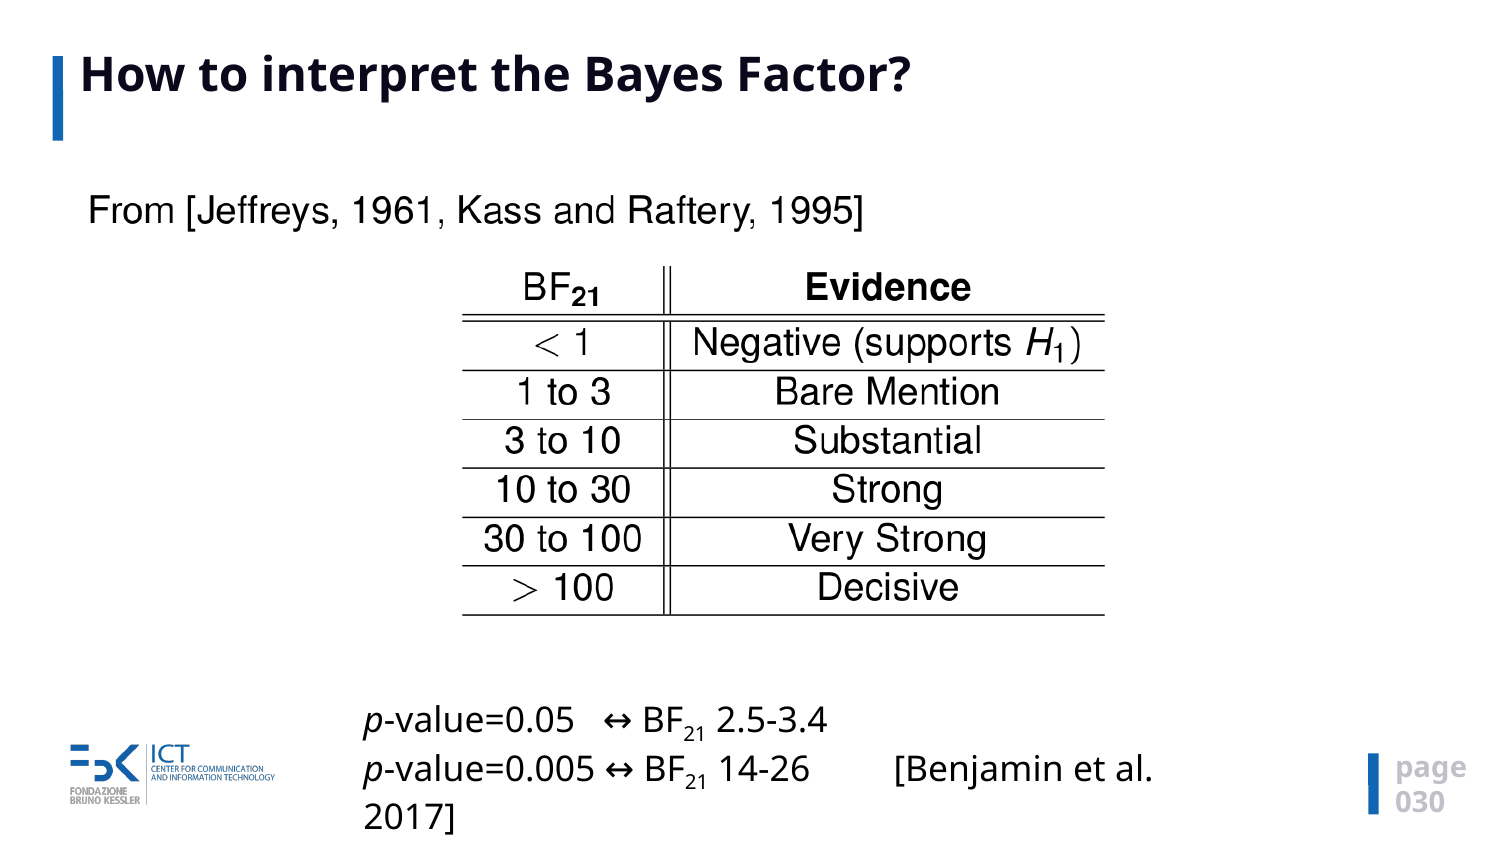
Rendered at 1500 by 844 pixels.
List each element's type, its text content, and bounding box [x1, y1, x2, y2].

slide_number page 0<number> [1387, 744, 1500, 823]
picture [88, 191, 1107, 619]
title How to interpret the Bayes Factor? [71, 46, 1500, 157]
picture [57, 728, 290, 815]
text_box p-value=0.05 ↔ BF21 2.5-3.4 p-value=0.005 ↔ BF21 14-26 [Benjamin et al. 2017] [348, 682, 1246, 783]
